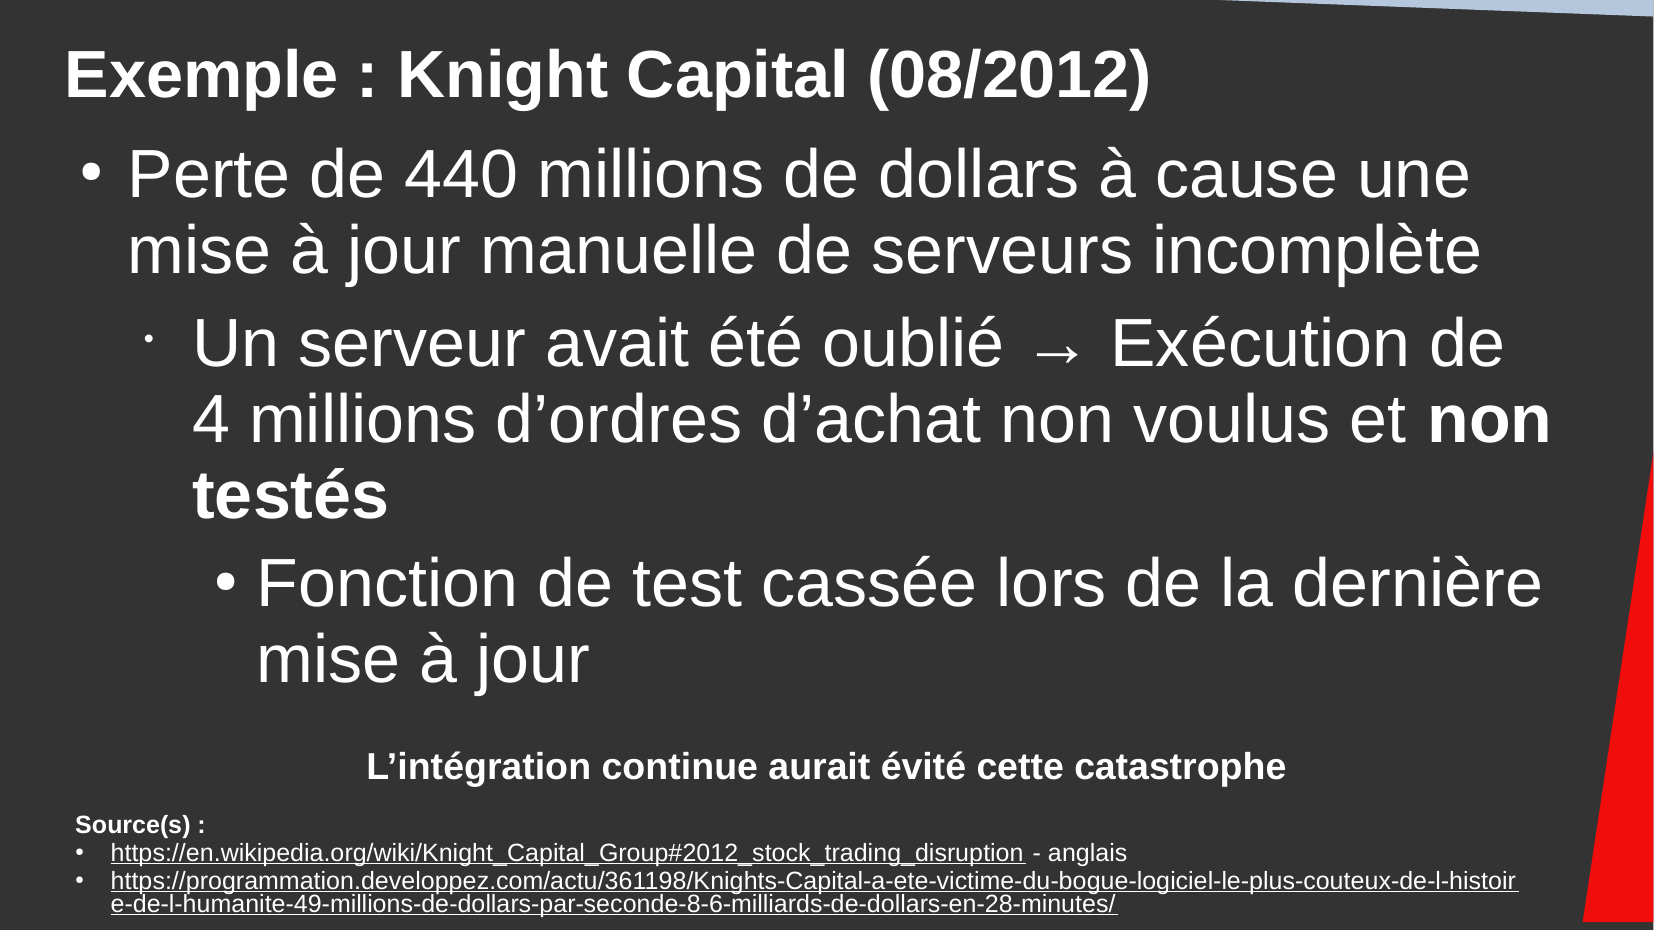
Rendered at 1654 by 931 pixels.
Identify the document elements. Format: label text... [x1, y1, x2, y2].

text_box Source(s) : https://en.wikipedia.org/wiki/Knight_Capital_Group#2012_stock_trading_disruption - anglais https://programmation.developpez.com/actu/361198/Knights-Capital-a-ete-victime-du-bogue-logiciel-le-plus-couteux-de-l-histoire-de-l-humanite-49-millions-de-dollars-par-seconde-8-6-milliards-de-dollars-en-28-minutes/ [60, 793, 1546, 903]
text_box [1582, 448, 1654, 923]
text_box [1219, 0, 1654, 17]
title Exemple : Knight Capital (08/2012) [64, 37, 1388, 115]
text_box L’intégration continue aurait évité cette catastrophe [348, 738, 1306, 793]
list Perte de 440 millions de dollars à cause une mise à jour manuelle de serveurs incomplète Un serveur avait été oublié → Exécution de 4 millions d’ordres d’achat non voulus et non testés Fonction de test cassée lors de la dernière mise à jour [63, 135, 1554, 709]
